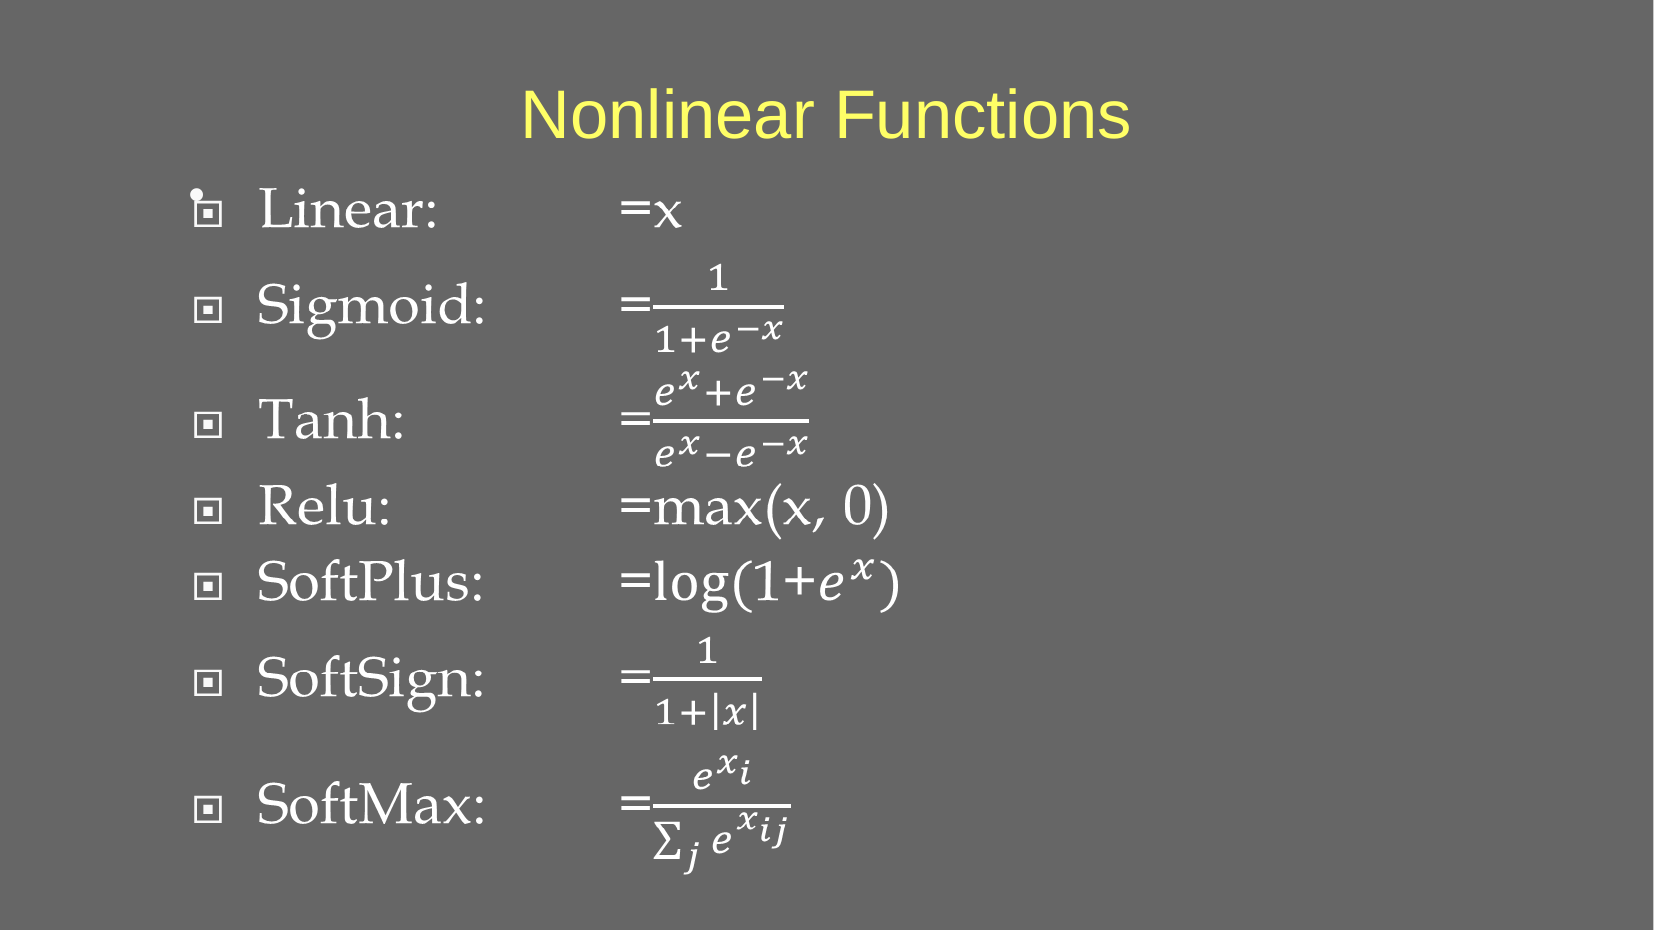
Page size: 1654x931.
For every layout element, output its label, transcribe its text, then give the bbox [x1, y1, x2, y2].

title Nonlinear Functions [82, 36, 1571, 193]
list [153, 157, 1504, 931]
